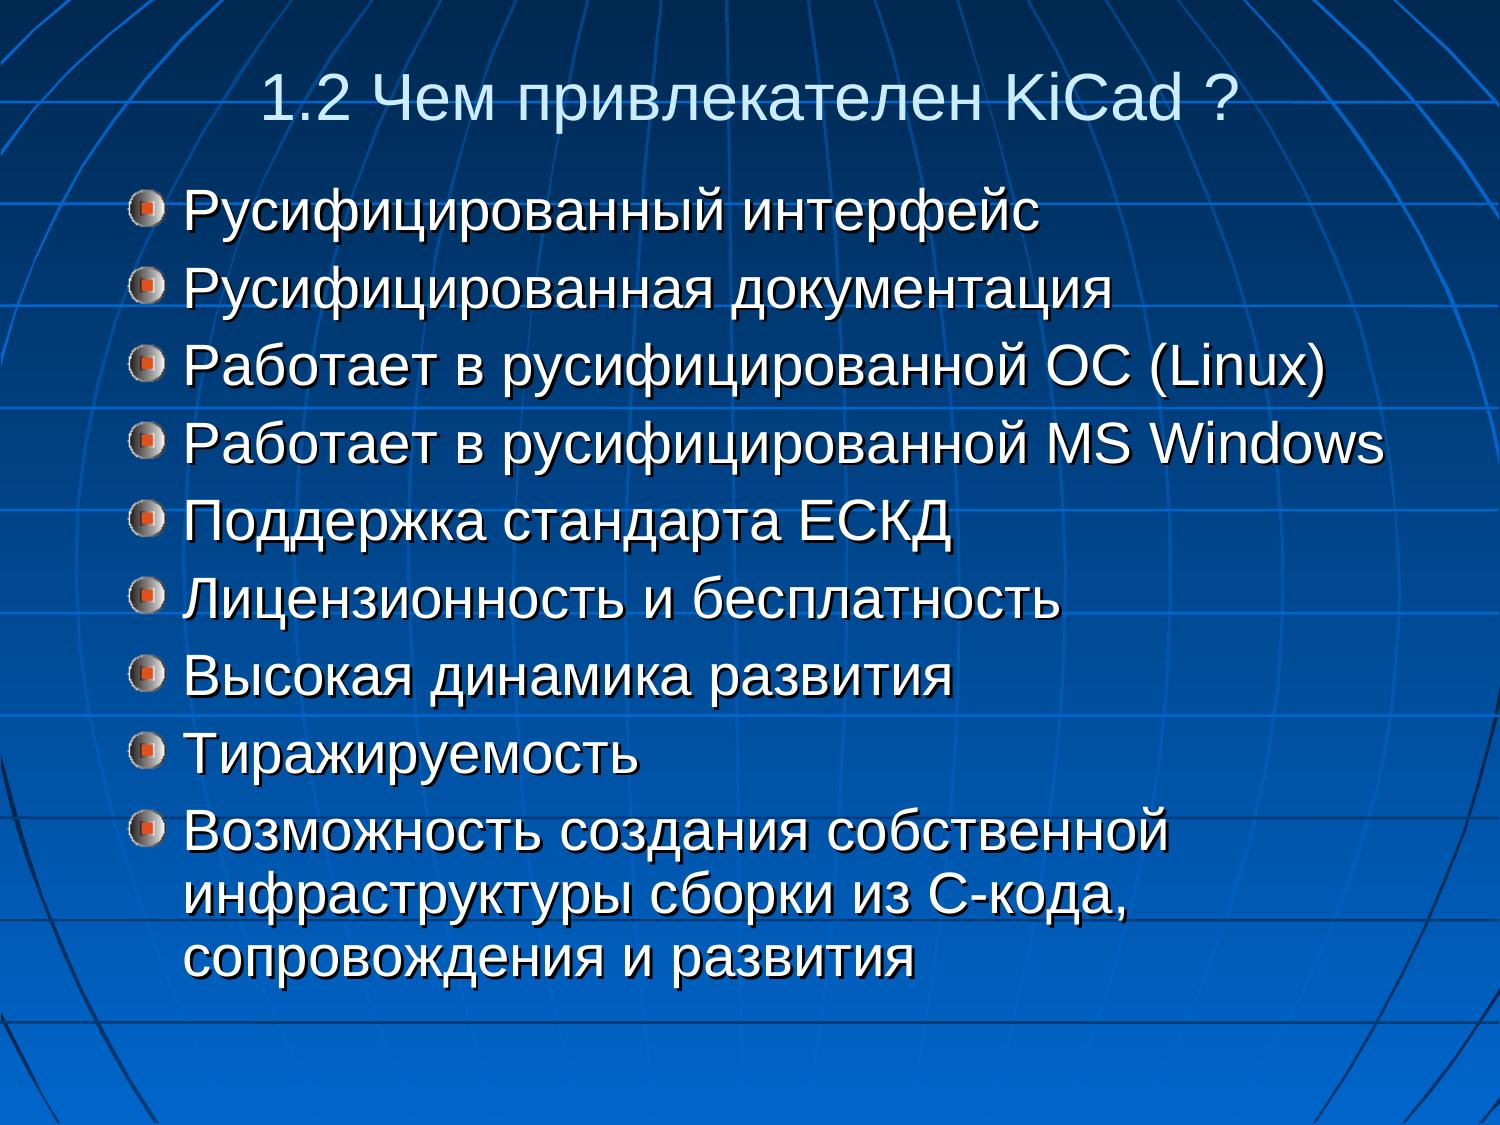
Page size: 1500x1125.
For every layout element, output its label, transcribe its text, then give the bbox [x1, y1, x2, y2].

picture [126, 419, 169, 462]
picture [126, 652, 169, 695]
text_box 1.2 Чем привлекателен KiCad ? [75, 40, 1426, 142]
picture [126, 342, 169, 385]
text_box Русифицированный интерфейс Русифицированная документация Работает в русифицированной ОС (Linux) Работает в русифицированной MS Windows Поддержка стандарта ЕСКД Лицензионность и бесплатность Высокая динамика развития Тиражируемость Возможность создания собственной инфраструктуры сборки из С-кода, сопровождения и развития [112, 172, 1447, 1035]
picture [126, 574, 169, 617]
picture [126, 729, 169, 772]
picture [126, 807, 169, 850]
picture [126, 187, 169, 230]
picture [126, 264, 169, 307]
picture [126, 497, 169, 540]
